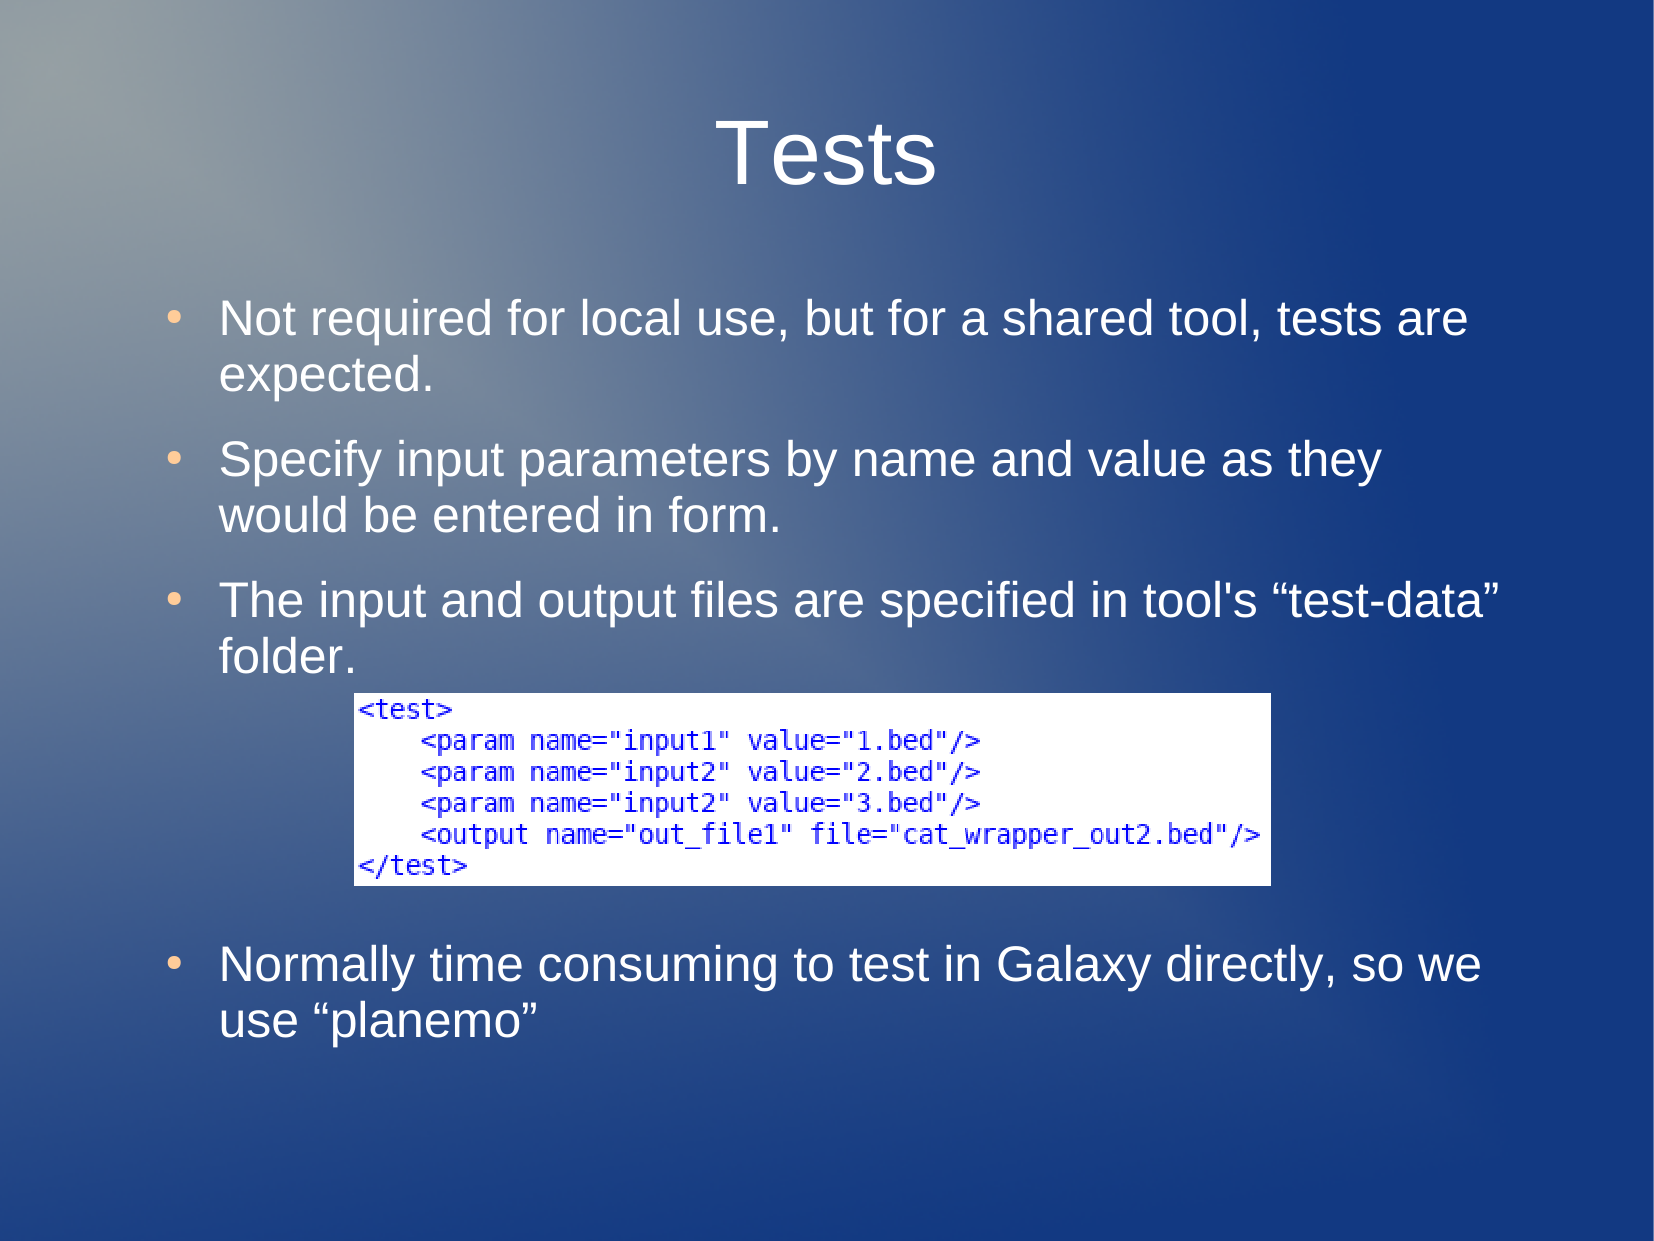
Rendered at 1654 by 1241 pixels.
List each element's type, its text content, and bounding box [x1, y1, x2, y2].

title Tests [82, 49, 1571, 257]
picture [0, 0, 1654, 1241]
list Not required for local use, but for a shared tool, tests are expected. Specify input parameters by name and value as they would be entered in form. The input and output files are specified in tool's “test-data” folder. Normally time consuming to test in Galaxy directly, so we use “planemo” [147, 290, 1506, 1048]
